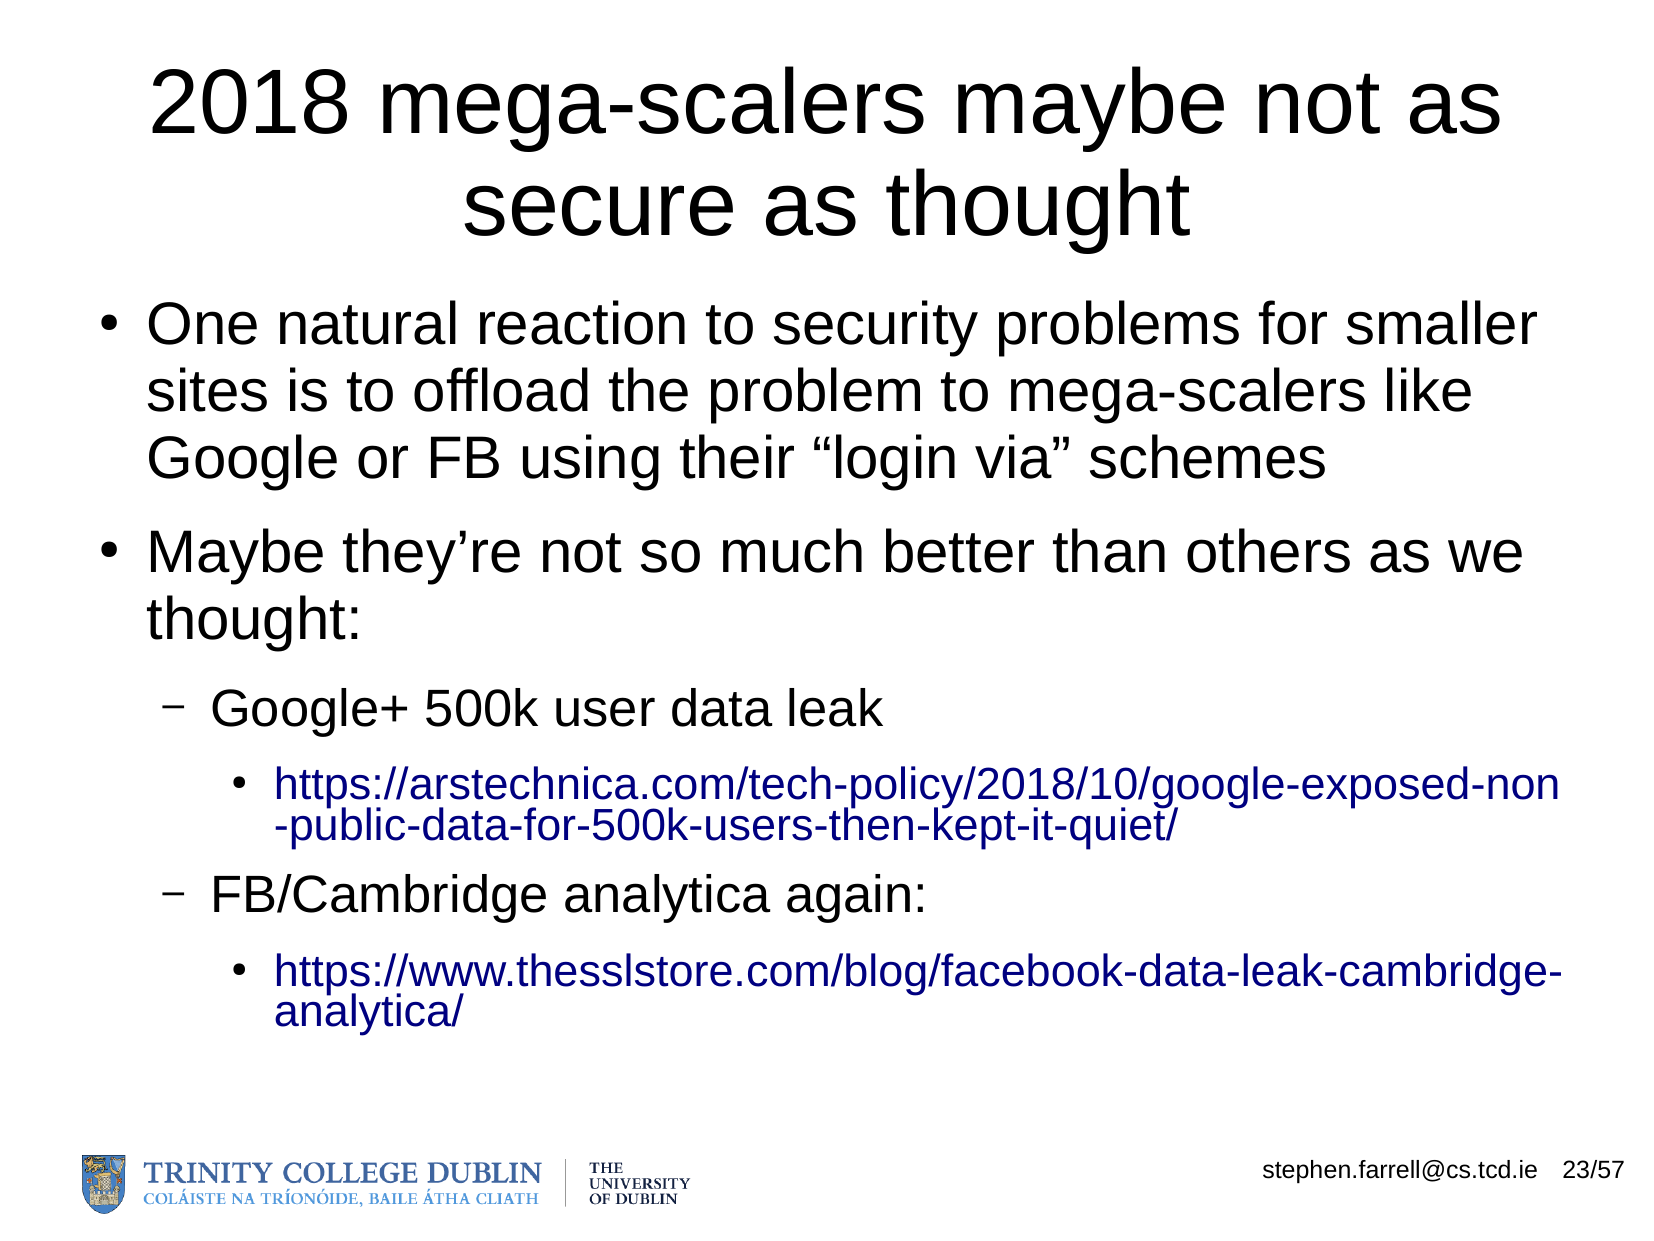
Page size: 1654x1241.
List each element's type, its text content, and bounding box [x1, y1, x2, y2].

title 2018 mega-scalers maybe not as secure as thought [82, 49, 1571, 257]
picture [82, 1155, 694, 1214]
list One natural reaction to security problems for smaller sites is to offload the problem to mega-scalers like Google or FB using their “login via” schemes Maybe they’re not so much better than others as we thought: Google+ 500k user data leak https://arstechnica.com/tech-policy/2018/10/google-exposed-non-public-data-for-500k-users-then-kept-it-quiet/ FB/Cambridge analytica again: https://www.thesslstore.com/blog/facebook-data-leak-cambridge-analytica/ [82, 290, 1571, 1010]
